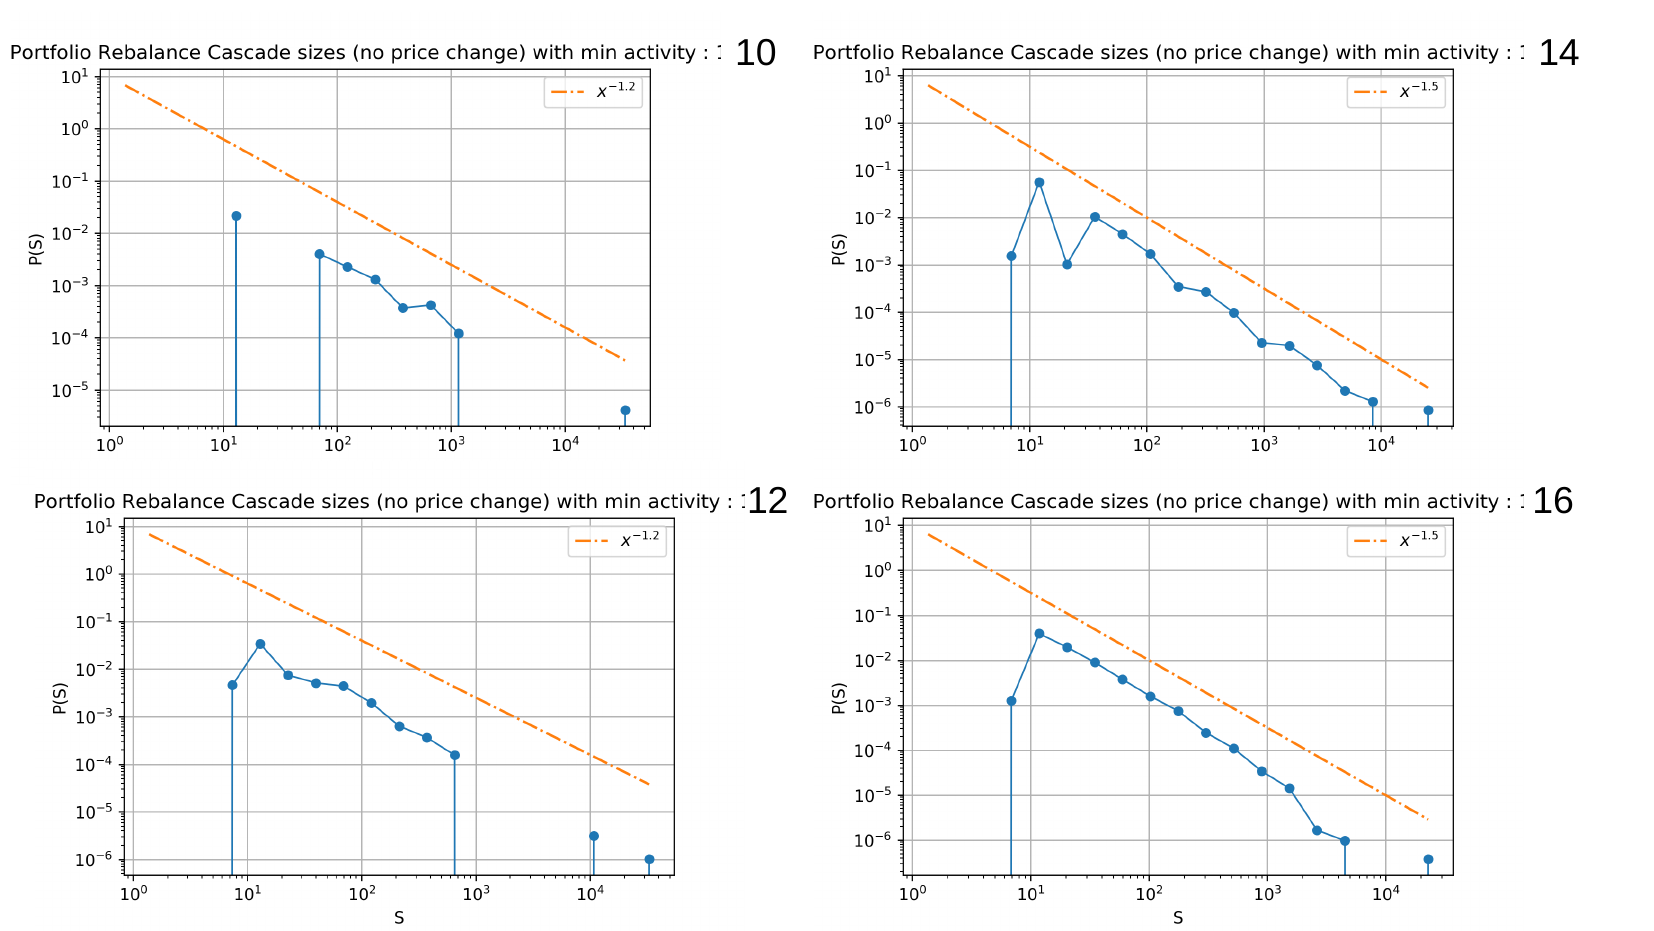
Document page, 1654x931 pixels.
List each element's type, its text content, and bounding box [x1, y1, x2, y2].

text_box 10 [720, 23, 814, 123]
picture [814, 12, 1524, 931]
text_box 14 [1523, 23, 1619, 123]
picture [11, 12, 745, 931]
text_box 16 [1517, 472, 1613, 572]
text_box 12 [732, 472, 814, 530]
